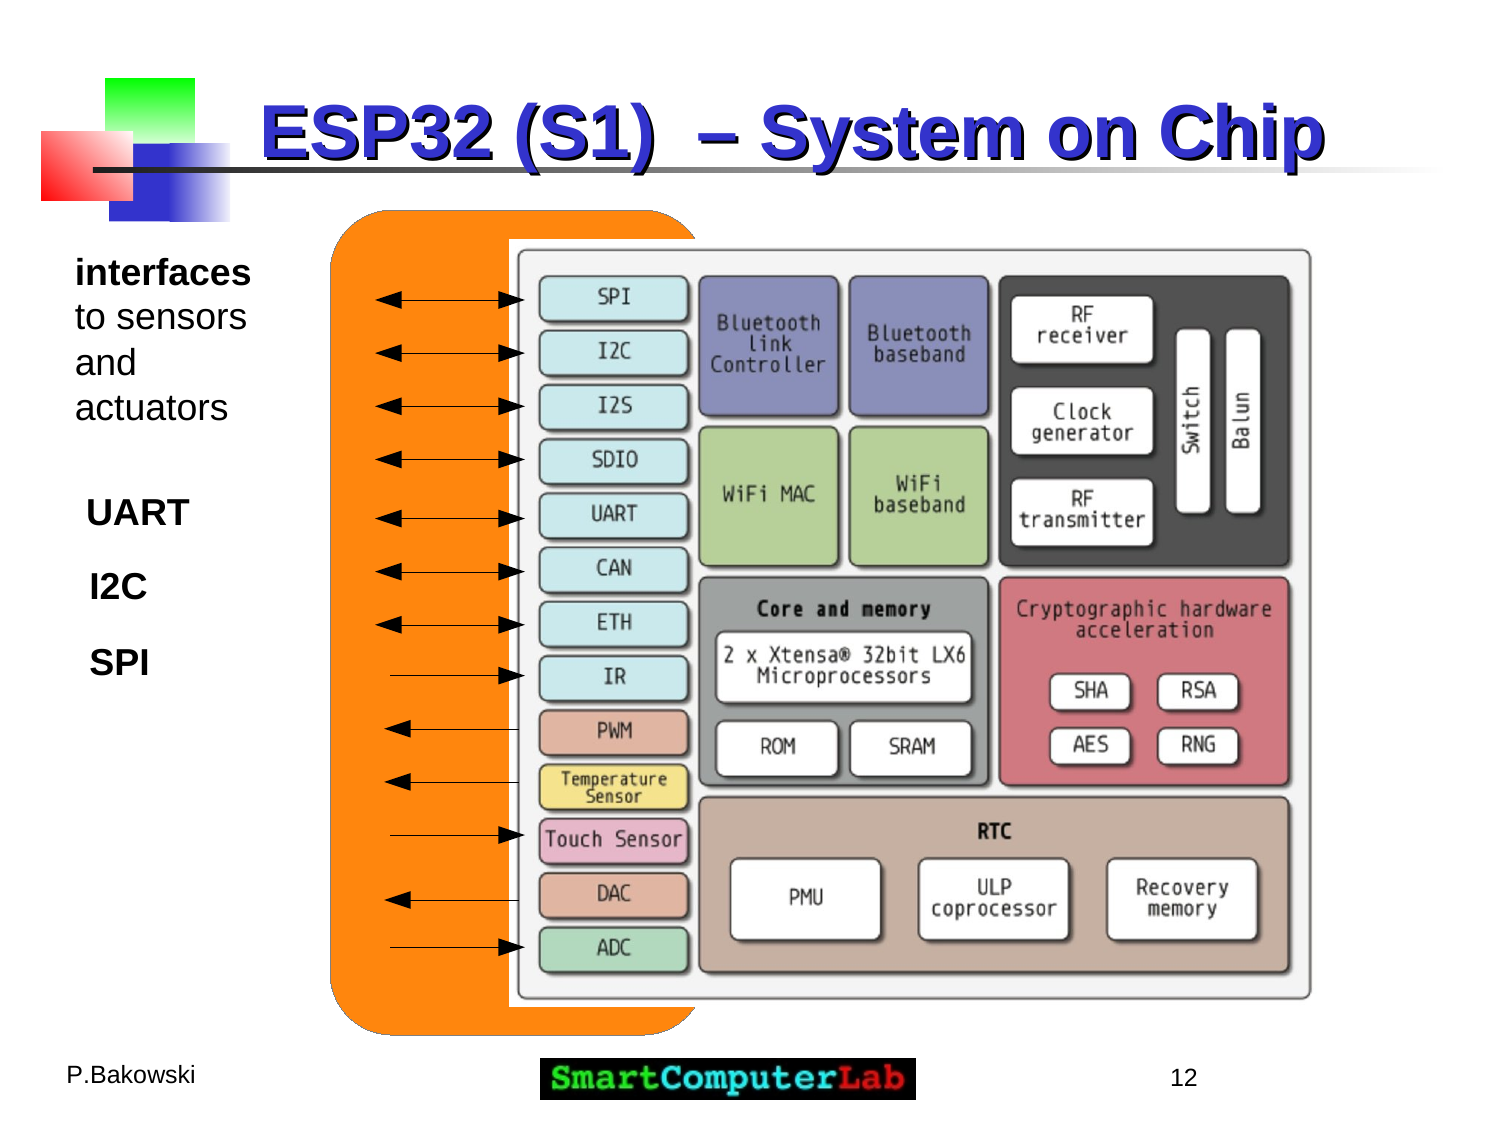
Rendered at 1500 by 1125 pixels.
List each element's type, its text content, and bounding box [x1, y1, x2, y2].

picture [509, 239, 1321, 1007]
picture [540, 1058, 916, 1100]
text_box [330, 210, 696, 1036]
text_box SPI [74, 630, 214, 691]
text_box interfaces to sensors and actuators [60, 240, 286, 436]
text_box I2C [74, 554, 214, 619]
text_box UART [71, 480, 211, 540]
title ESP32 (S1) – System on Chip [159, 74, 1426, 180]
